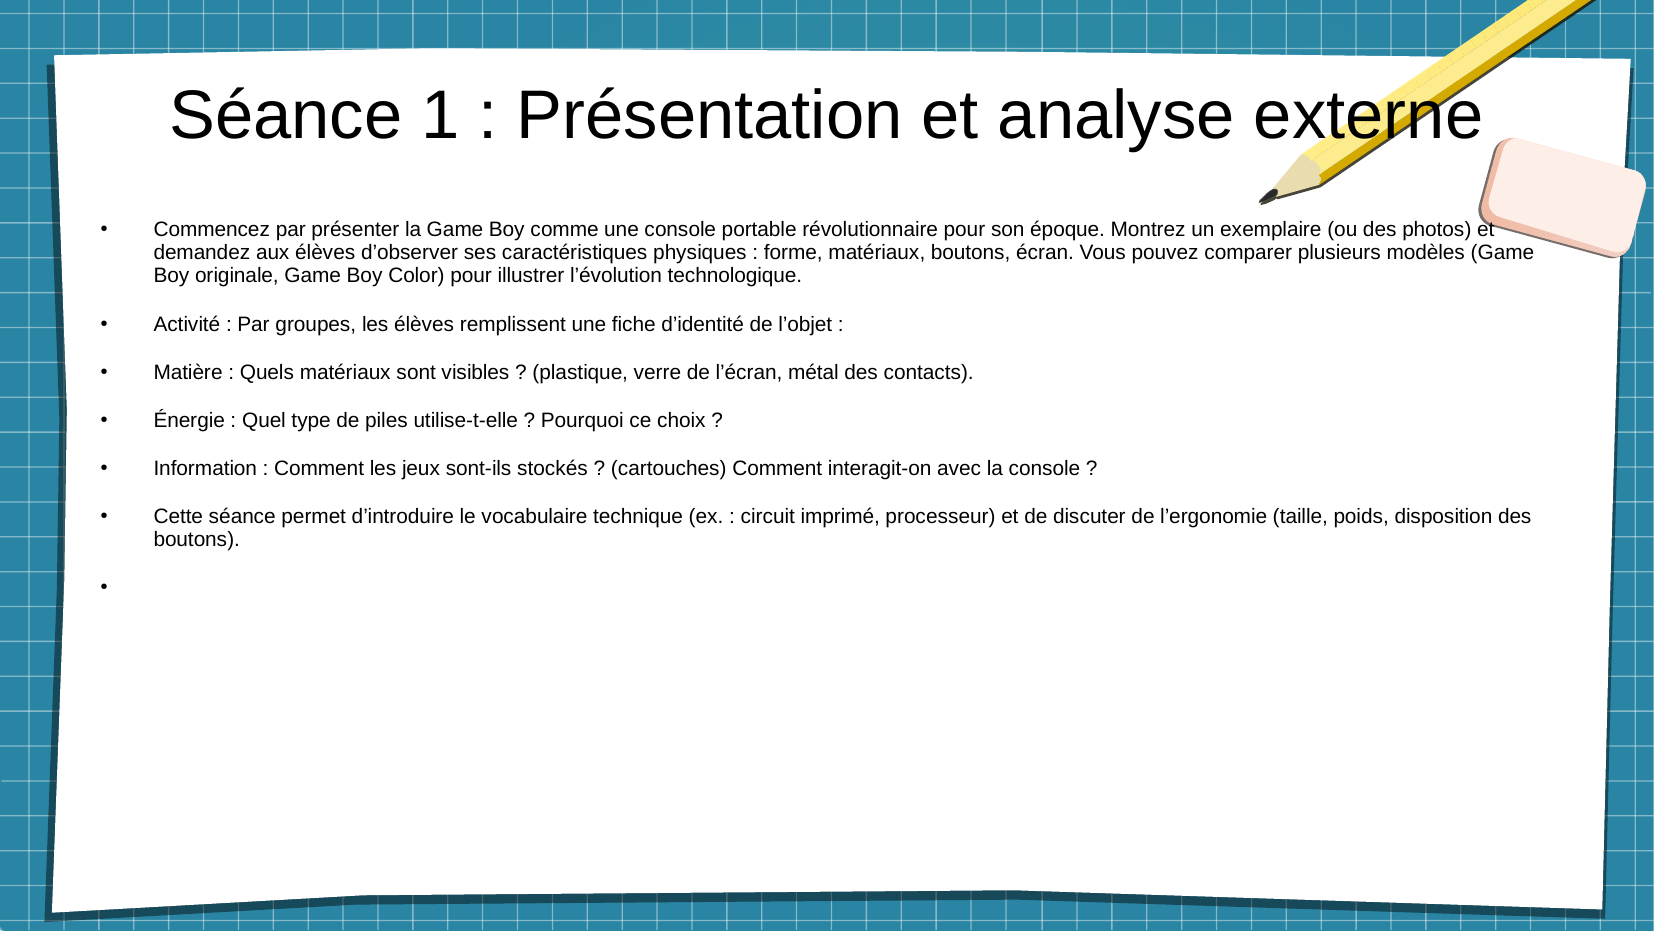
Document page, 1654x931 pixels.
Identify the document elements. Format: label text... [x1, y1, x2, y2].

title Séance 1 : Présentation et analyse externe [82, 37, 1571, 193]
list Commencez par présenter la Game Boy comme une console portable révolutionnaire pour son époque. Montrez un exemplaire (ou des photos) et demandez aux élèves d’observer ses caractéristiques physiques : forme, matériaux, boutons, écran. Vous pouvez comparer plusieurs modèles (Game Boy originale, Game Boy Color) pour illustrer l’évolution technologique. Activité : Par groupes, les élèves remplissent une fiche d’identité de l’objet : Matière : Quels matériaux sont visibles ? (plastique, verre de l’écran, métal des contacts). Énergie : Quel type de piles utilise-t-elle ? Pourquoi ce choix ? Information : Comment les jeux sont-ils stockés ? (cartouches) Comment interagit-on avec la console ? Cette séance permet d’introduire le vocabulaire technique (ex. : circuit imprimé, processeur) et de discuter de l’ergonomie (taille, poids, disposition des boutons). [82, 217, 1571, 758]
